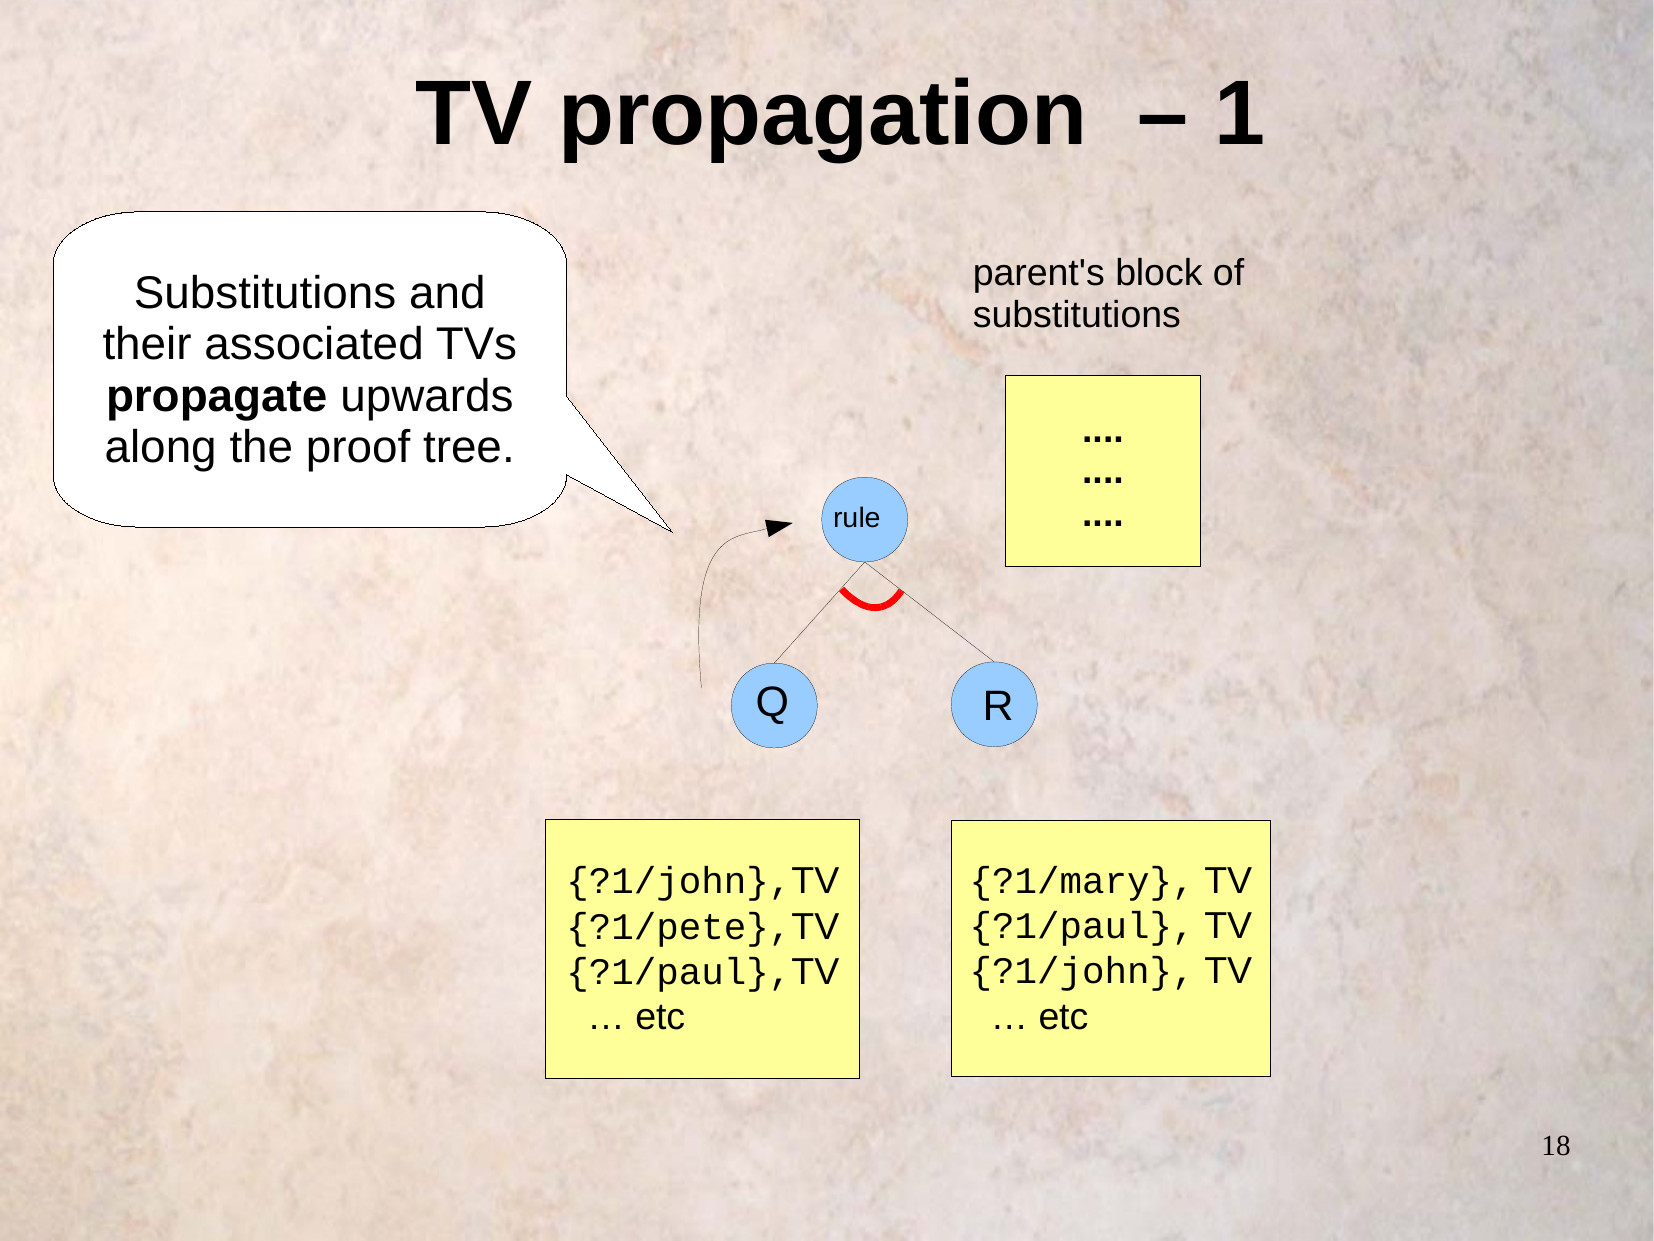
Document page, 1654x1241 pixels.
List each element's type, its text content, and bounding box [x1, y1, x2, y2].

text_box {?1/mary}, TV {?1/paul}, TV {?1/john}, TV … etc [951, 820, 1271, 1077]
picture [0, 0, 1654, 1241]
text_box .... .... .... [1005, 375, 1201, 567]
chart [574, 402, 1152, 854]
text_box {?1/john},TV {?1/pete},TV {?1/paul},TV … etc [545, 819, 860, 1079]
text_box Substitutions and their associated TVs propagate upwards along the proof tree. [53, 211, 673, 533]
text_box TV propagation – 1 [401, 54, 1325, 172]
text_box parent's block of substitutions [958, 244, 1260, 344]
